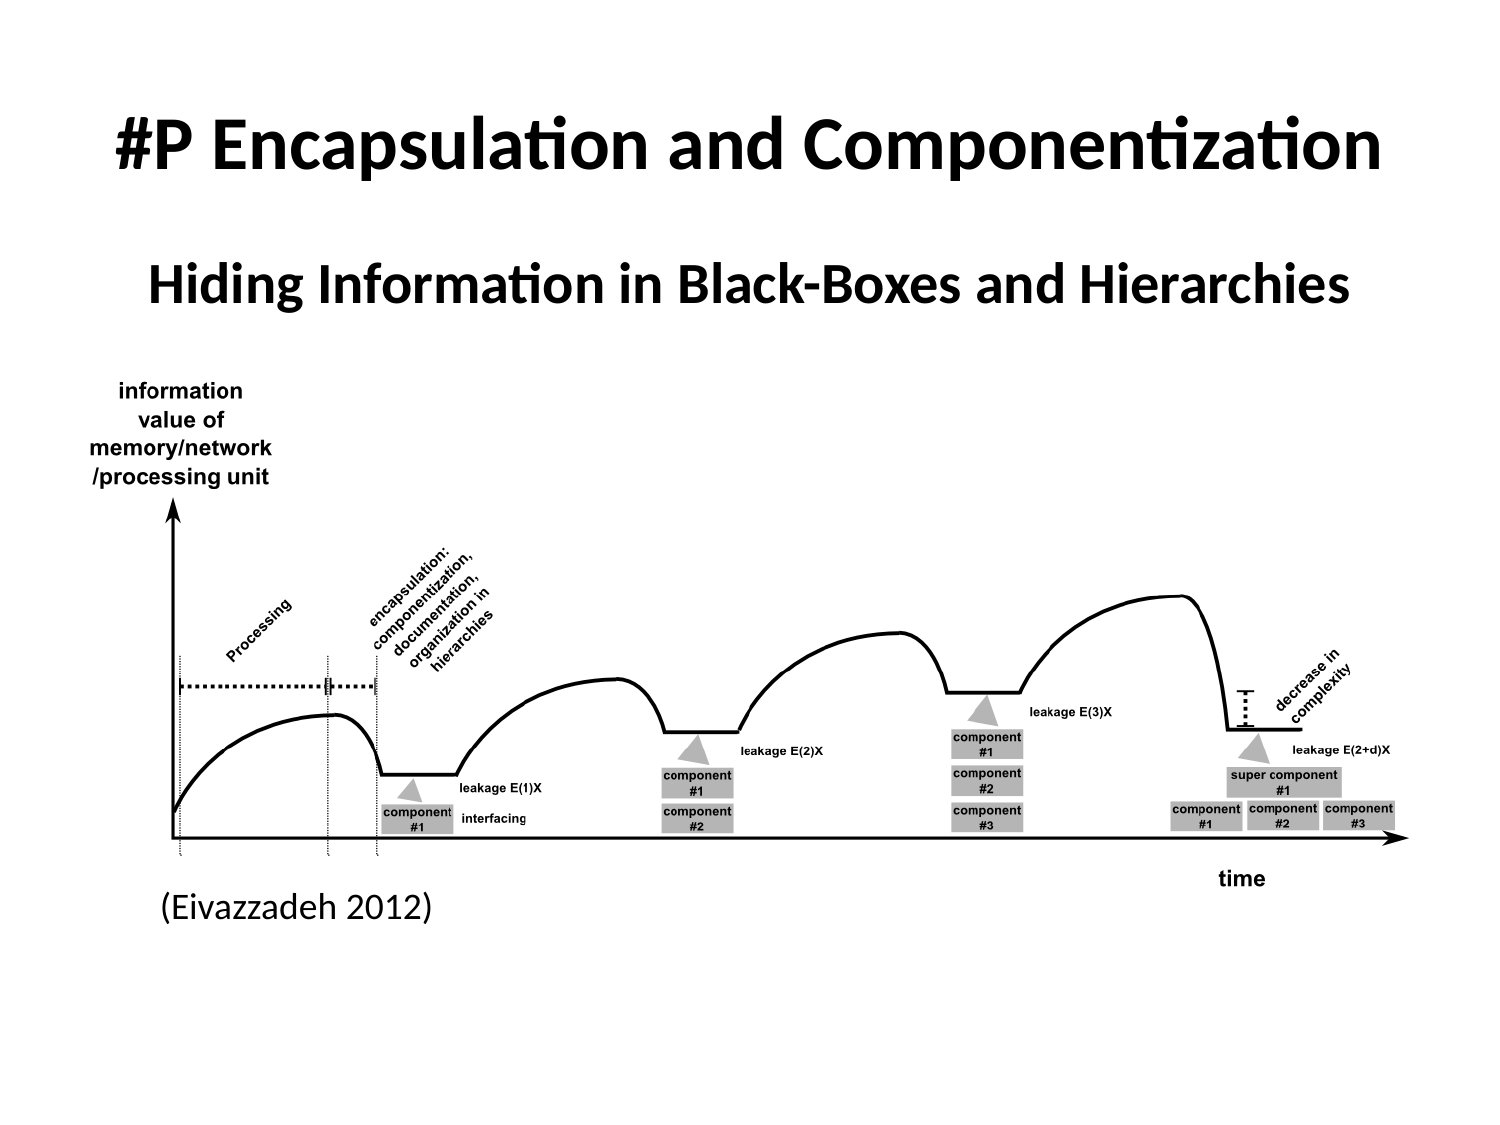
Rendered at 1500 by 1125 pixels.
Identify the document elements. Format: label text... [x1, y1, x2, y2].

title #P Encapsulation and Componentization [75, 45, 1425, 233]
text_box Hiding Information in Black-Boxes and Hierarchies [133, 237, 1366, 323]
text_box (Eivazzadeh 2012) [144, 874, 448, 935]
picture [74, 365, 1425, 902]
